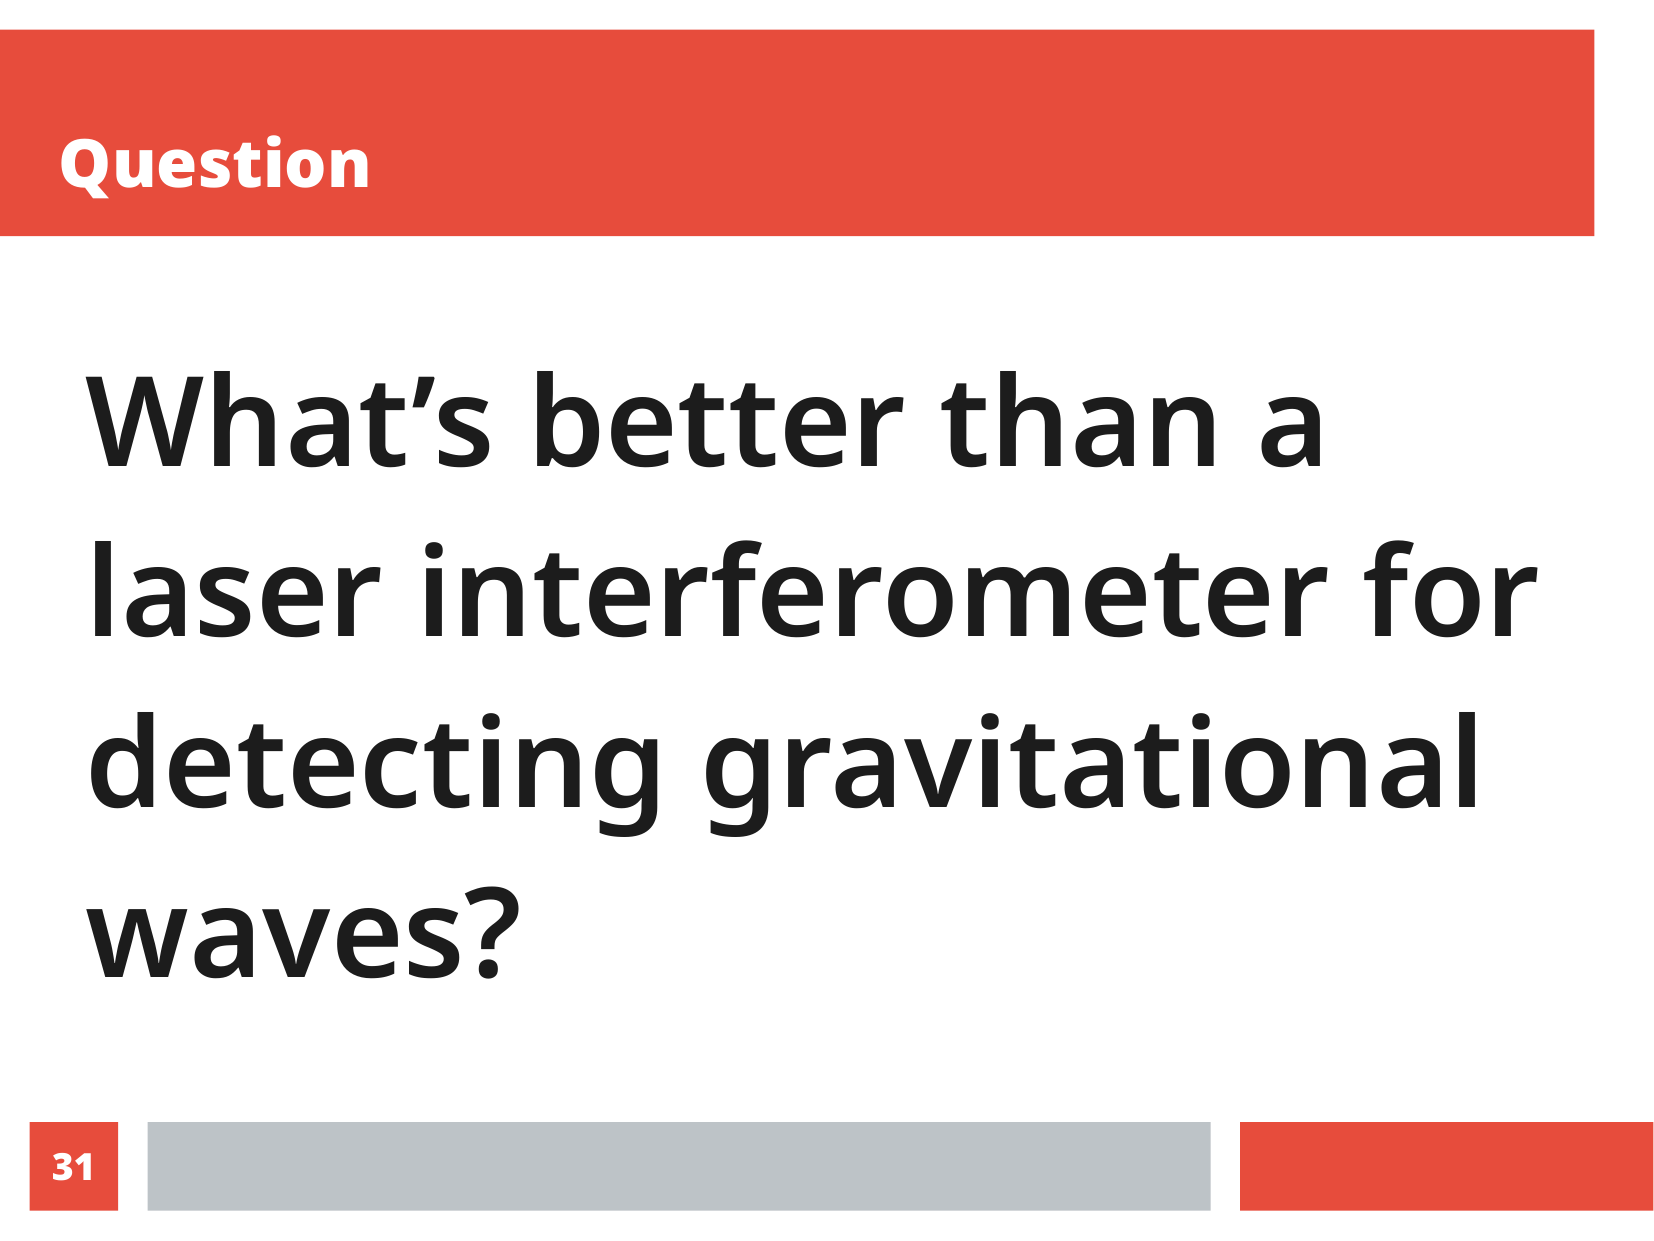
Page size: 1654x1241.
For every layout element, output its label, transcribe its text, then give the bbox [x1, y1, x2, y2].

list What’s better than a laser interferometer for detecting gravitational waves? [85, 332, 1592, 1101]
title Question [59, 59, 1595, 207]
